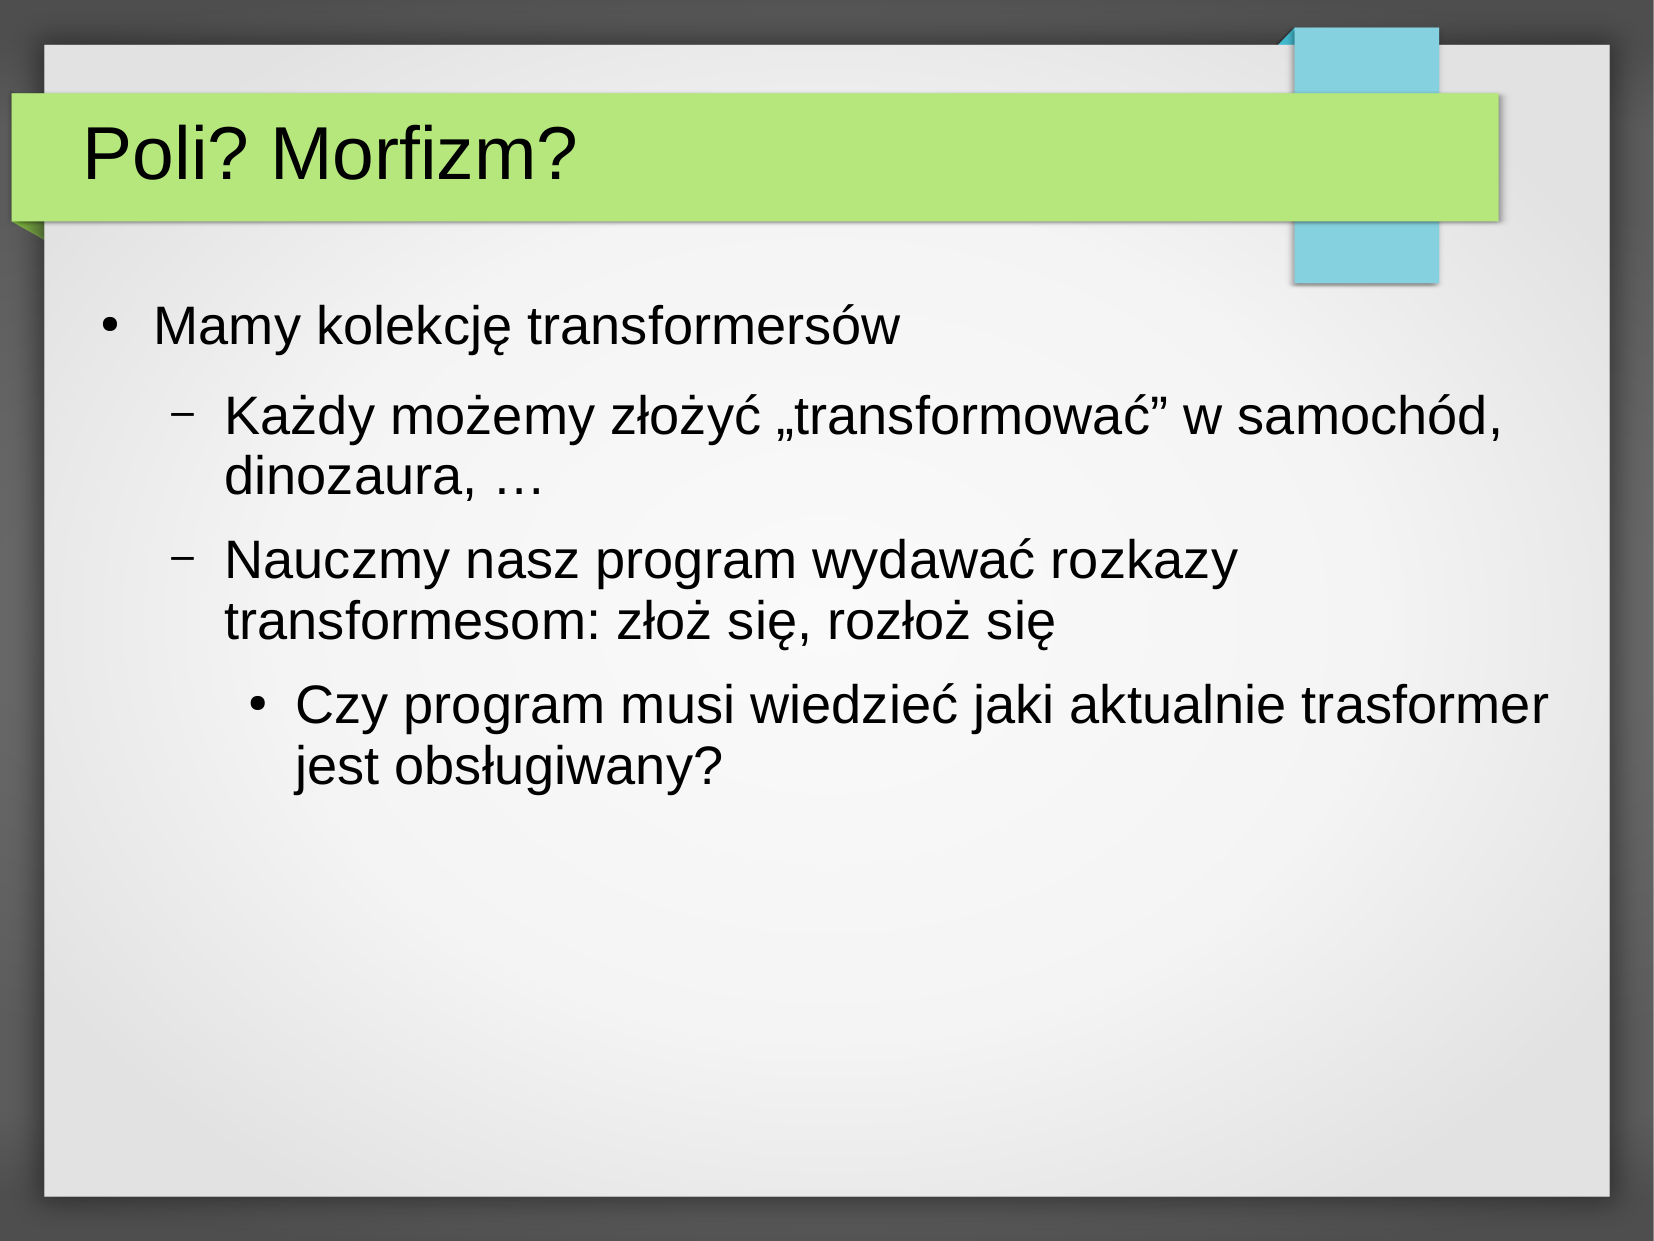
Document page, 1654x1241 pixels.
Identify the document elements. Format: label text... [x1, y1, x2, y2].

title Poli? Morfizm? [82, 94, 1264, 213]
picture [0, 0, 1654, 1241]
list Mamy kolekcję transformersów Każdy możemy złożyć „transformować” w samochód, dinozaura, … Nauczmy nasz program wydawać rozkazy transformesom: złoż się, rozłoż się Czy program musi wiedzieć jaki aktualnie trasformer jest obsługiwany? [82, 295, 1571, 1015]
